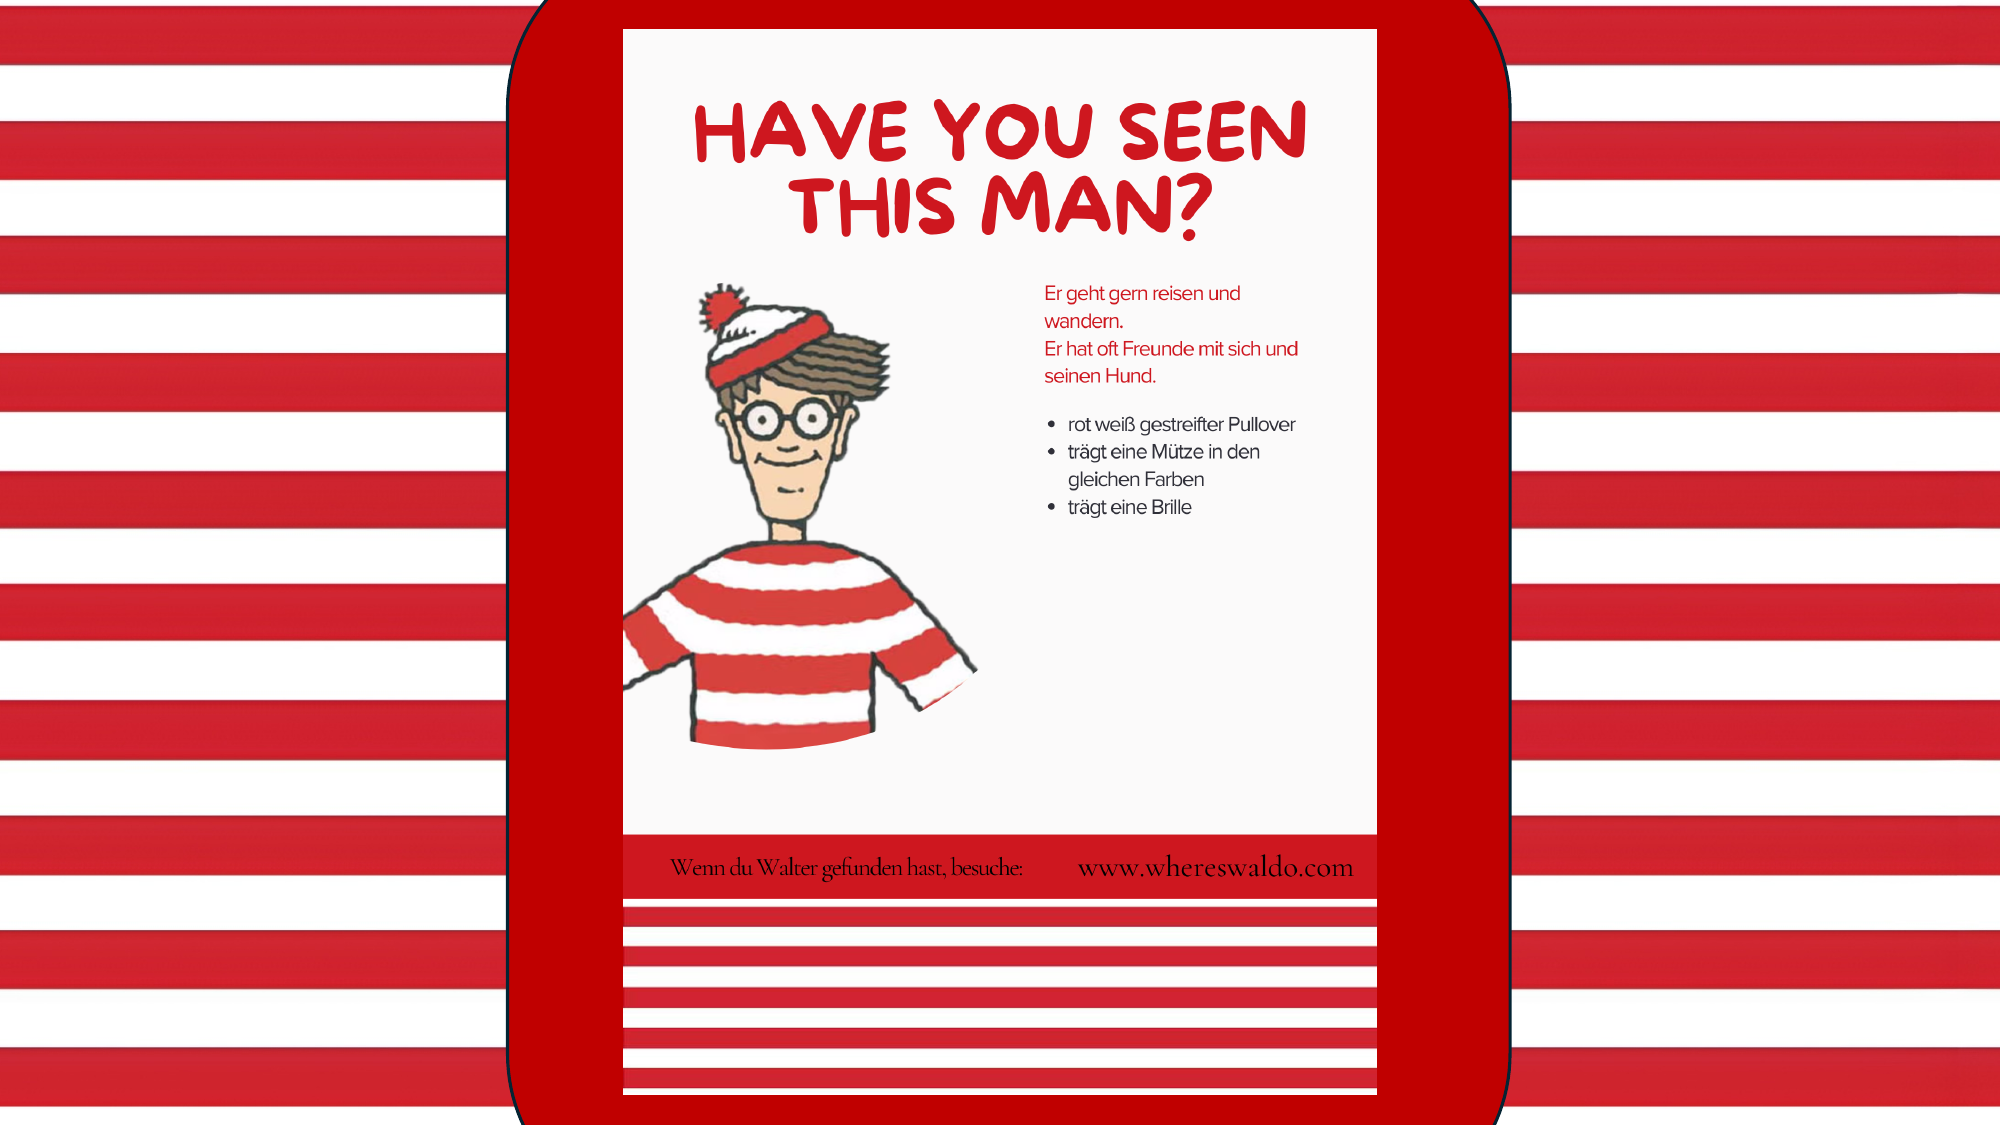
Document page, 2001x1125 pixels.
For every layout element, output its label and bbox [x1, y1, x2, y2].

text_box [507, 0, 1511, 1125]
picture [1475, 0, 2000, 1125]
picture [623, 30, 1377, 1095]
picture [0, 0, 543, 1125]
